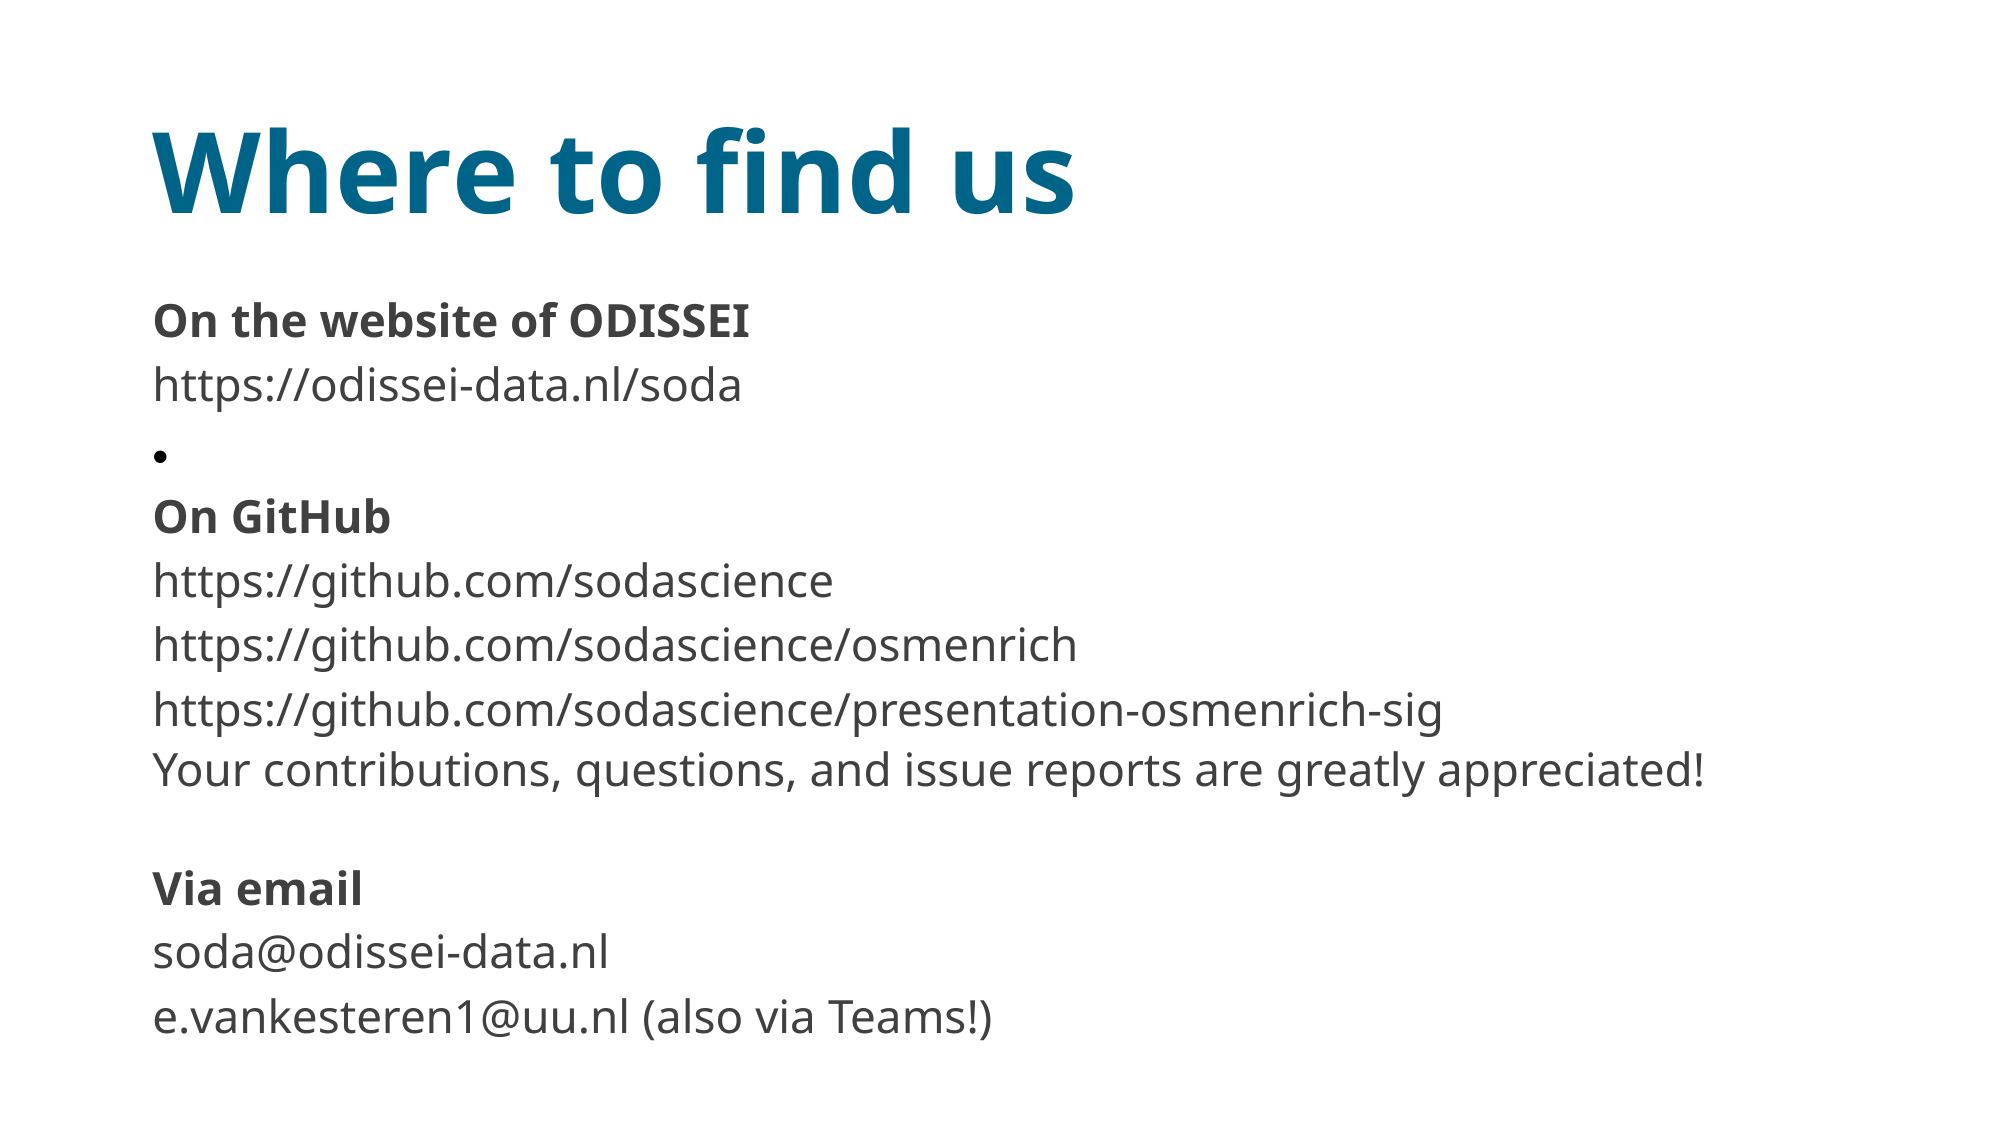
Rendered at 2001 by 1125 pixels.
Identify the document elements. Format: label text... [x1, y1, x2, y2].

list On the website of ODISSEI https://odissei-data.nl/soda On GitHub https://github.com/sodascience https://github.com/sodascience/osmenrich https://github.com/sodascience/presentation-osmenrich-sig Your contributions, questions, and issue reports are greatly appreciated! Via email soda@odissei-data.nl e.vankesteren1@uu.nl (also via Teams!) [137, 299, 1863, 1066]
title Where to find us [137, 59, 1863, 278]
